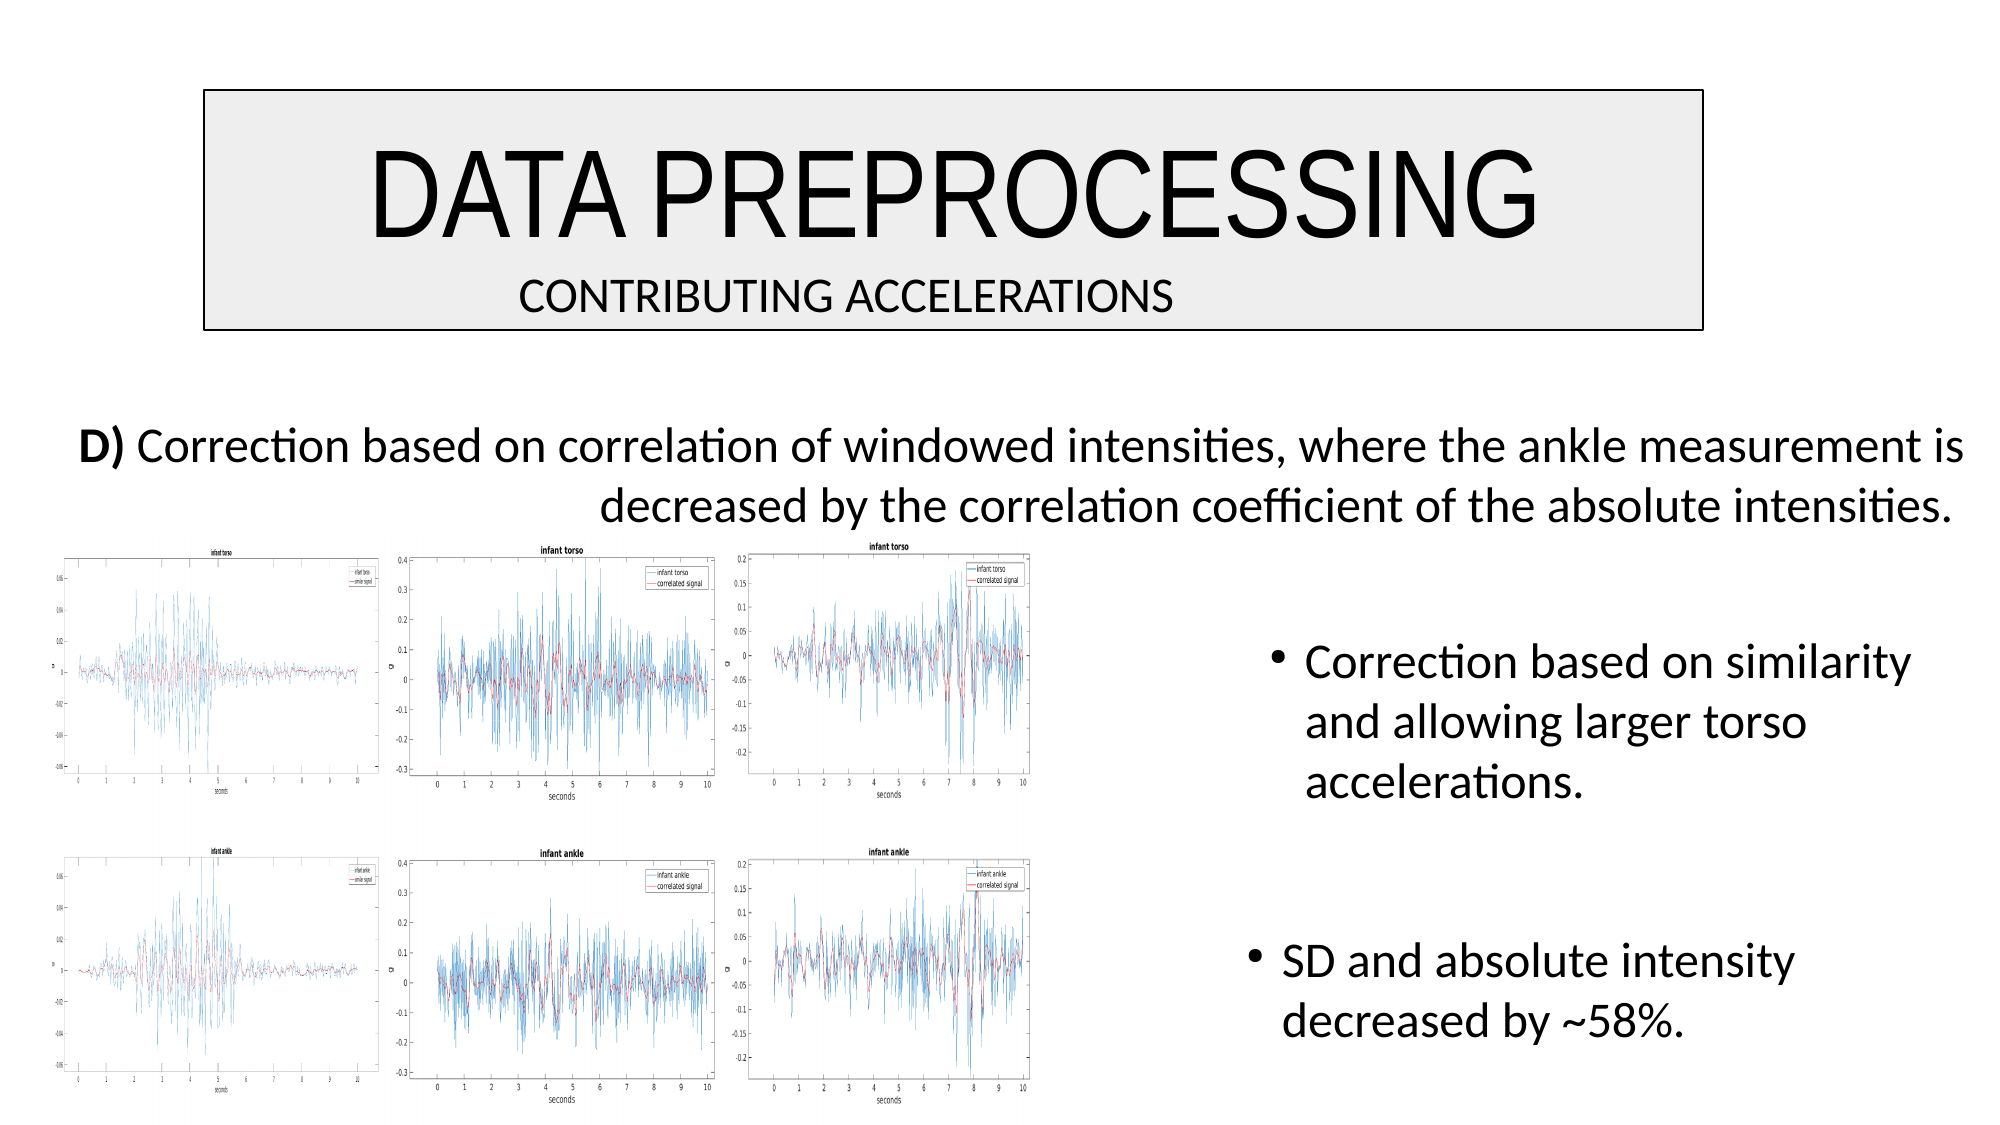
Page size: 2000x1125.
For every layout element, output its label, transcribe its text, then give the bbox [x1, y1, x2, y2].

picture [43, 1066, 1036, 1125]
list D) Correction based on correlation of windowed intensities, where the ankle measurement is decreased by the correlation coefficient of the absolute intensities. Correction based on similarity and allowing larger torso accelerations. SD and absolute intensity decreased by ~58%. [0, 412, 1966, 1066]
text_box DATA PREPROCESSING CONTRIBUTING ACCELERATIONS [203, 90, 1704, 330]
